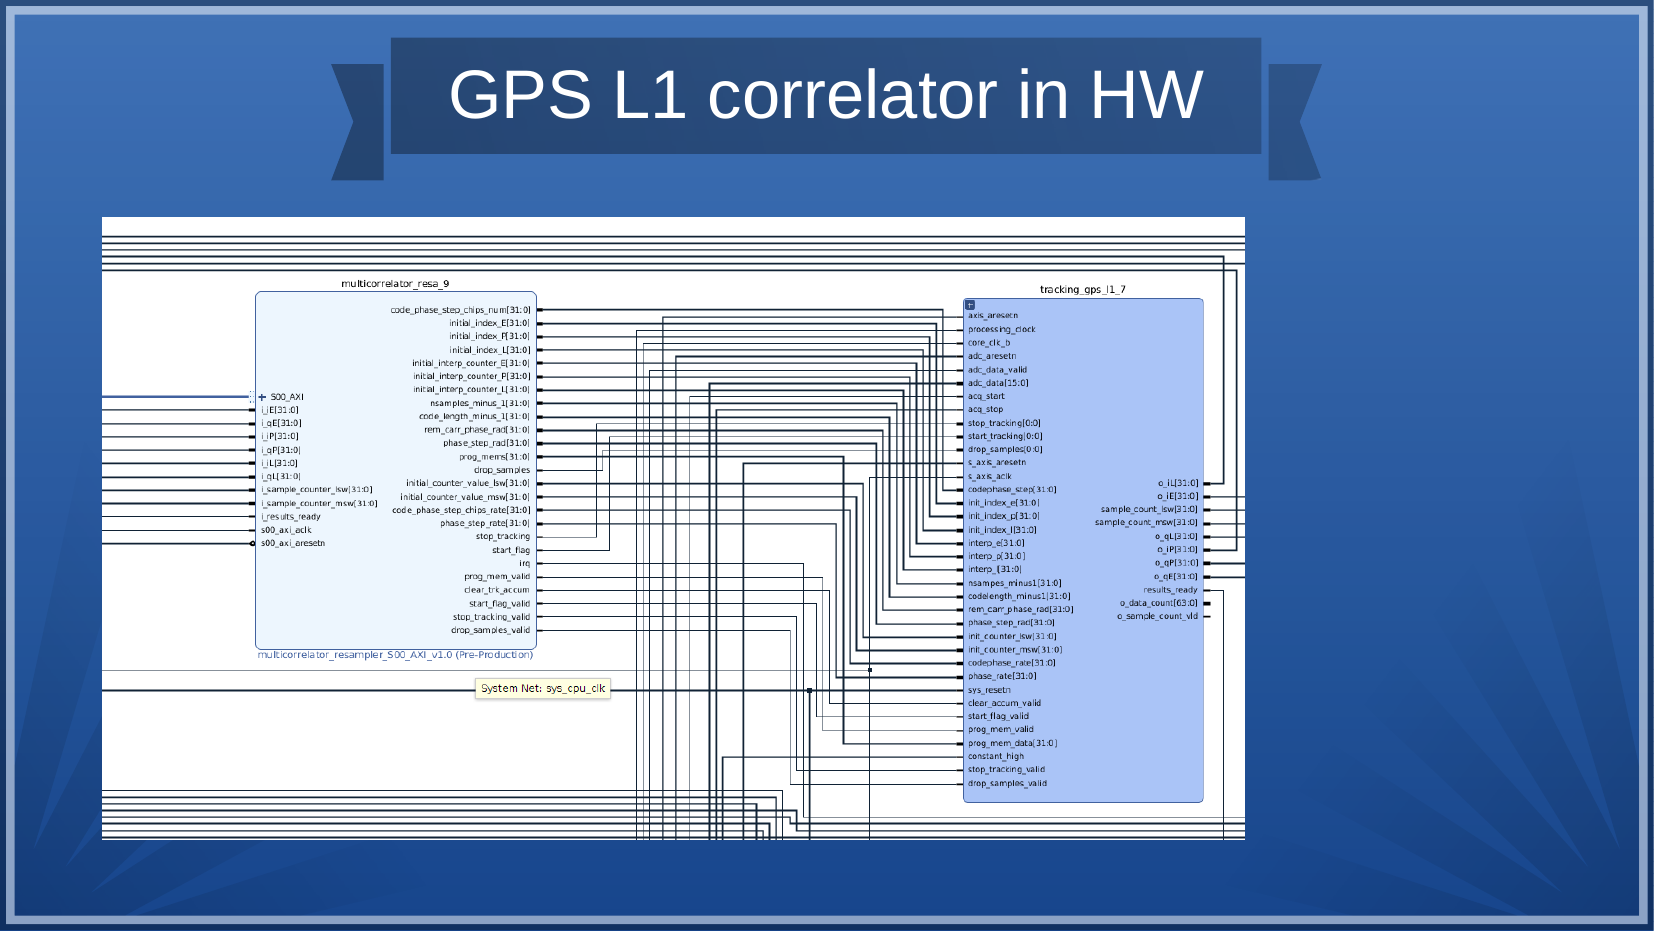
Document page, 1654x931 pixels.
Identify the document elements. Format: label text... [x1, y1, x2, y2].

picture [102, 217, 1246, 841]
title GPS L1 correlator in HW [389, 35, 1264, 154]
